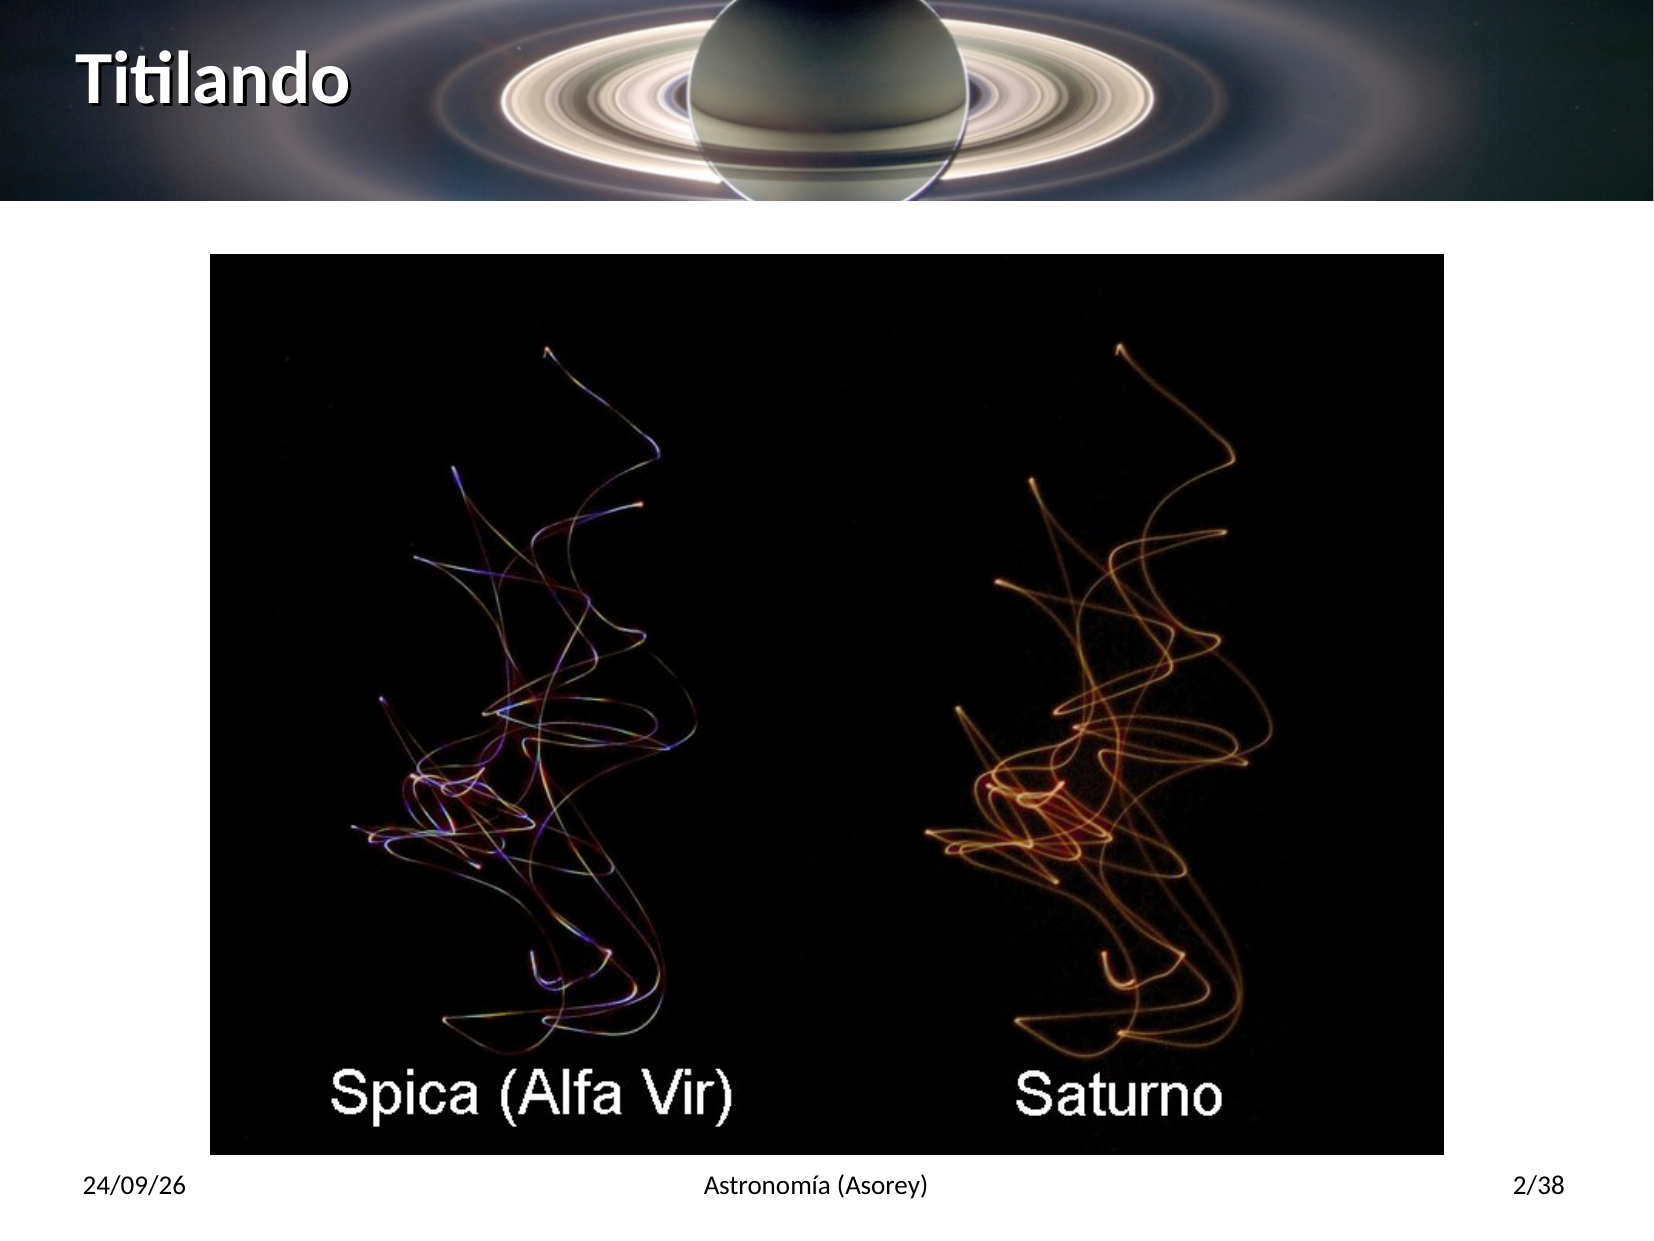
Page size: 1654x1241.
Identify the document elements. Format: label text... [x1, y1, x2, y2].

title Titilando [75, 19, 1564, 151]
picture [0, 0, 1654, 201]
picture [210, 254, 1444, 1156]
